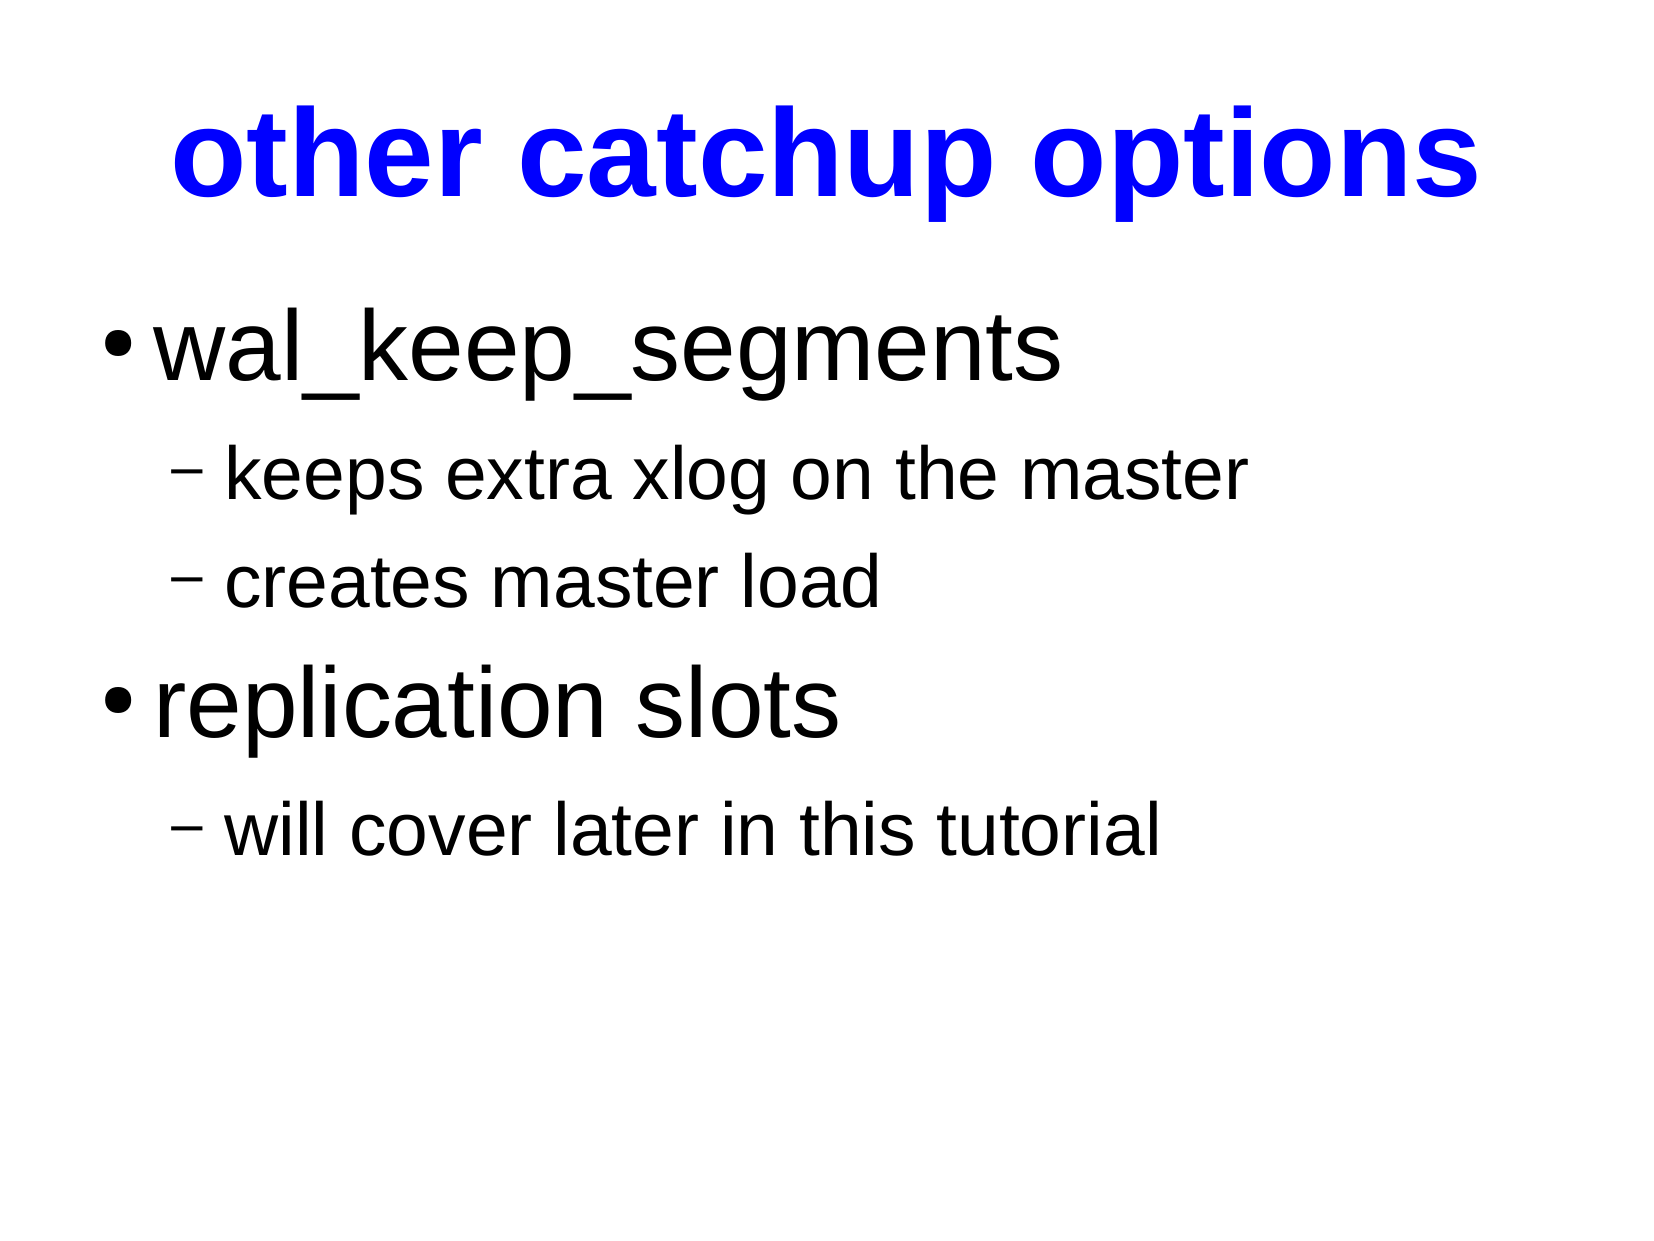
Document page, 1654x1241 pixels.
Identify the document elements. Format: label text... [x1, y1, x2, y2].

list wal_keep_segments keeps extra xlog on the master creates master load replication slots will cover later in this tutorial [82, 290, 1591, 1010]
title other catchup options [82, 49, 1571, 257]
